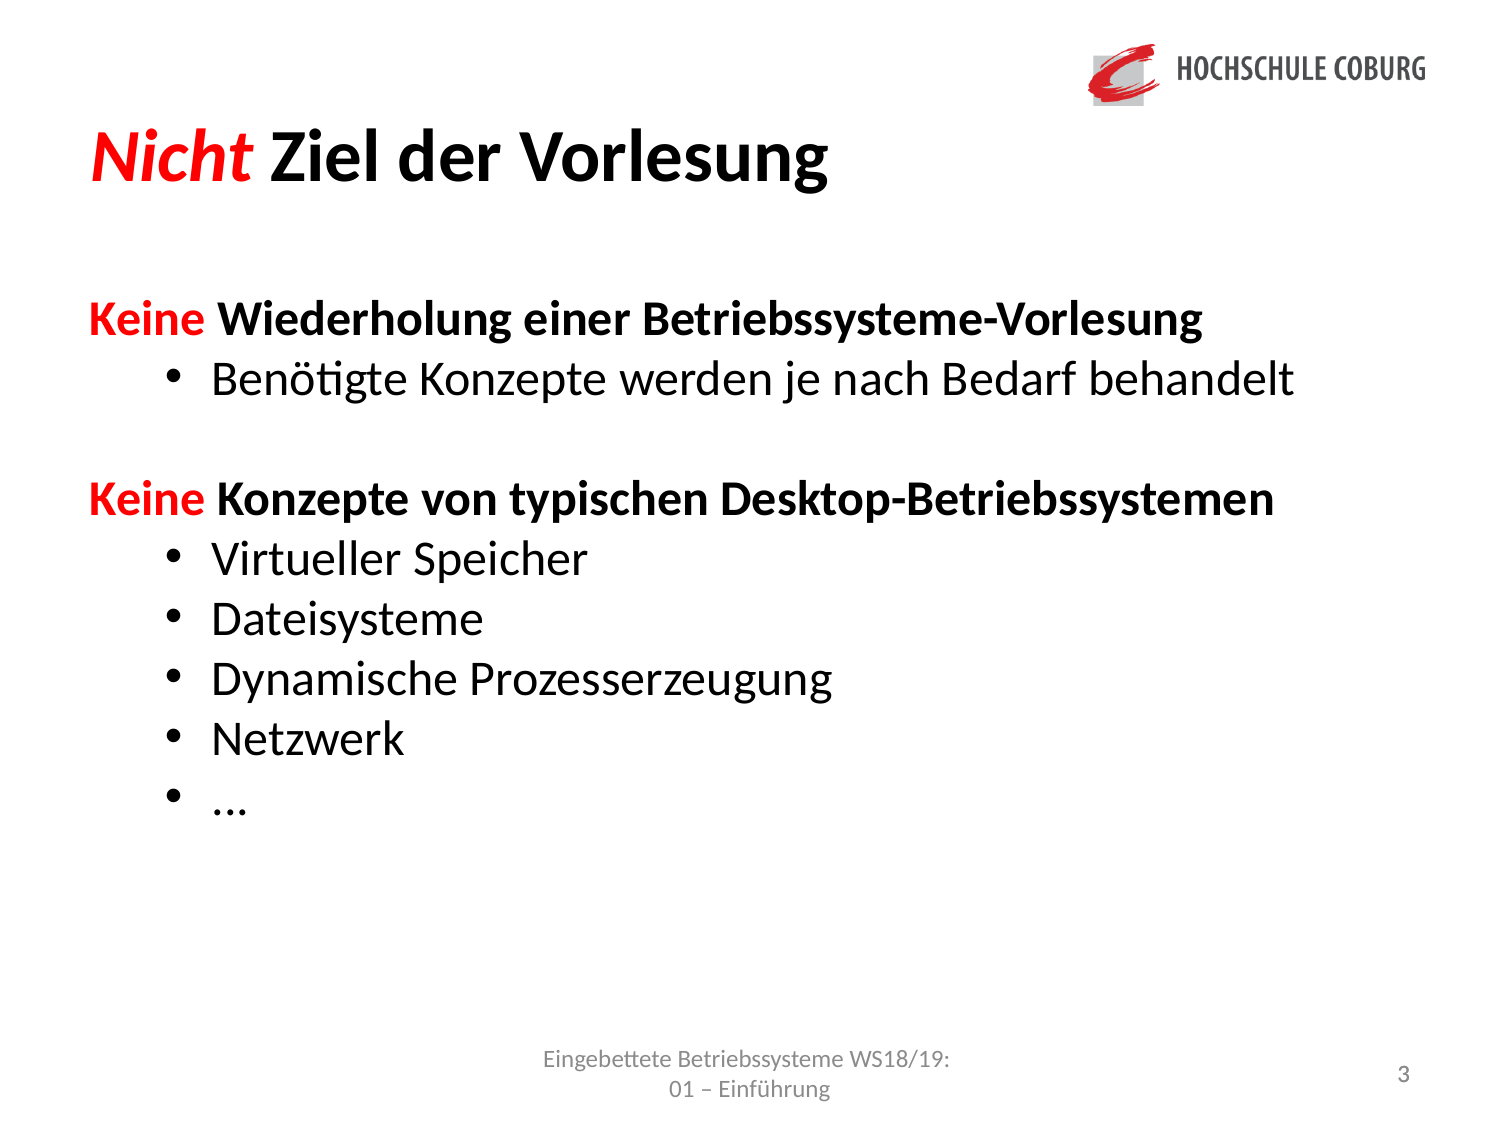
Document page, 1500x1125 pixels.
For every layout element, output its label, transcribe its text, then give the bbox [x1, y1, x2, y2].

text_box Keine Wiederholung einer Betriebssysteme-Vorlesung Benötigte Konzepte werden je nach Bedarf behandelt Keine Konzepte von typischen Desktop-Betriebssystemen Virtueller Speicher Dateisysteme Dynamische Prozesserzeugung Netzwerk ... [75, 277, 1479, 833]
title Nicht Ziel der Vorlesung [75, 45, 1425, 259]
slide_number <number> [1074, 1042, 1425, 1103]
picture [1088, 44, 1425, 106]
